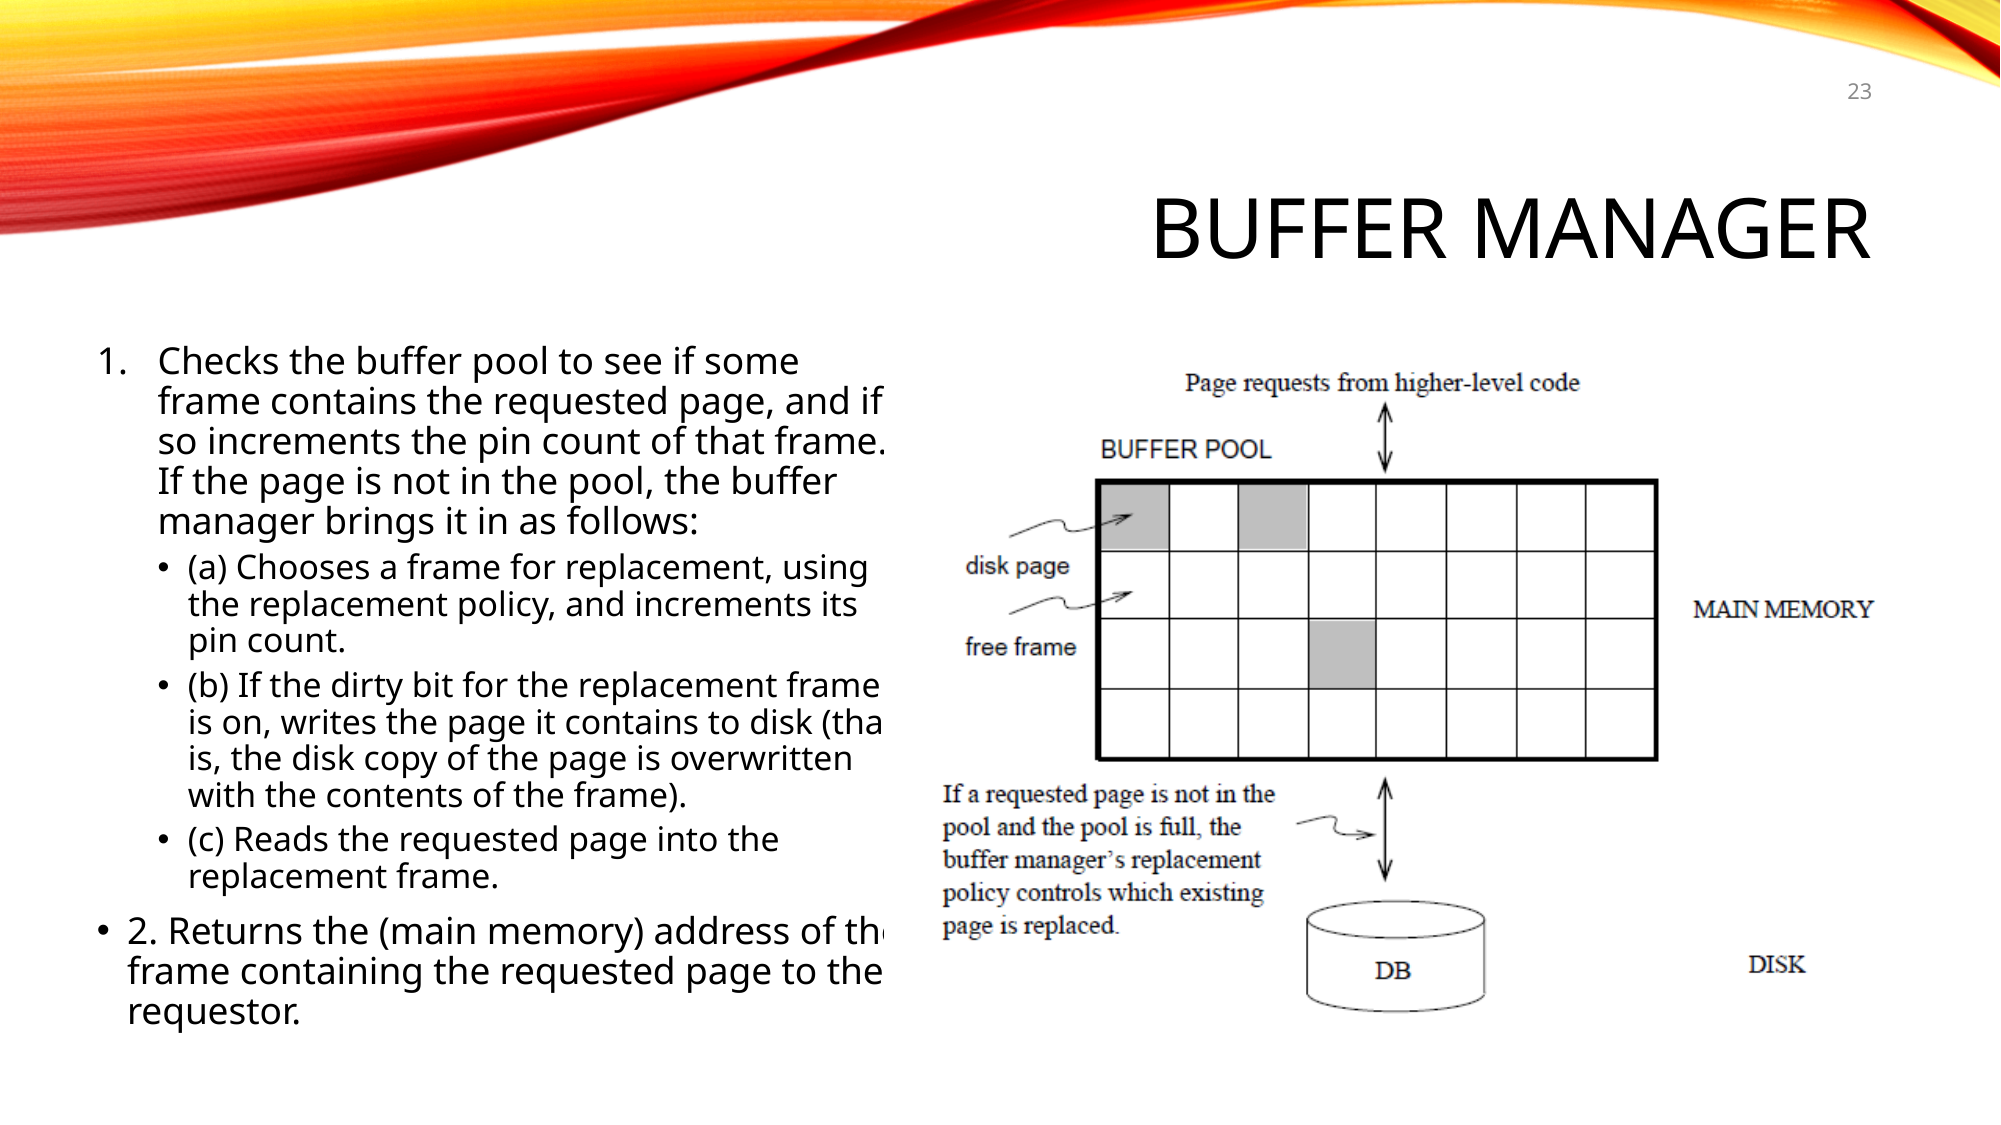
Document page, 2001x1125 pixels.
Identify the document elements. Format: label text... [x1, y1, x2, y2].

picture [884, 335, 1928, 1045]
picture [0, 0, 2000, 237]
list Checks the buffer pool to see if some frame contains the requested page, and if so increments the pin count of that frame. If the page is not in the pool, the buffer manager brings it in as follows: (a) Chooses a frame for replacement, using the replacement policy, and increments its pin count. (b) If the dirty bit for the replacement frame is on, writes the page it contains to disk (that is, the disk copy of the page is overwritten with the contents of the frame). (c) Reads the requested page into the replacement frame. 2. Returns the (main memory) address of the frame containing the requested page to the requestor. [81, 335, 884, 1045]
slide_number <number> [1437, 62, 1888, 123]
title Buffer manager [474, 125, 1888, 335]
